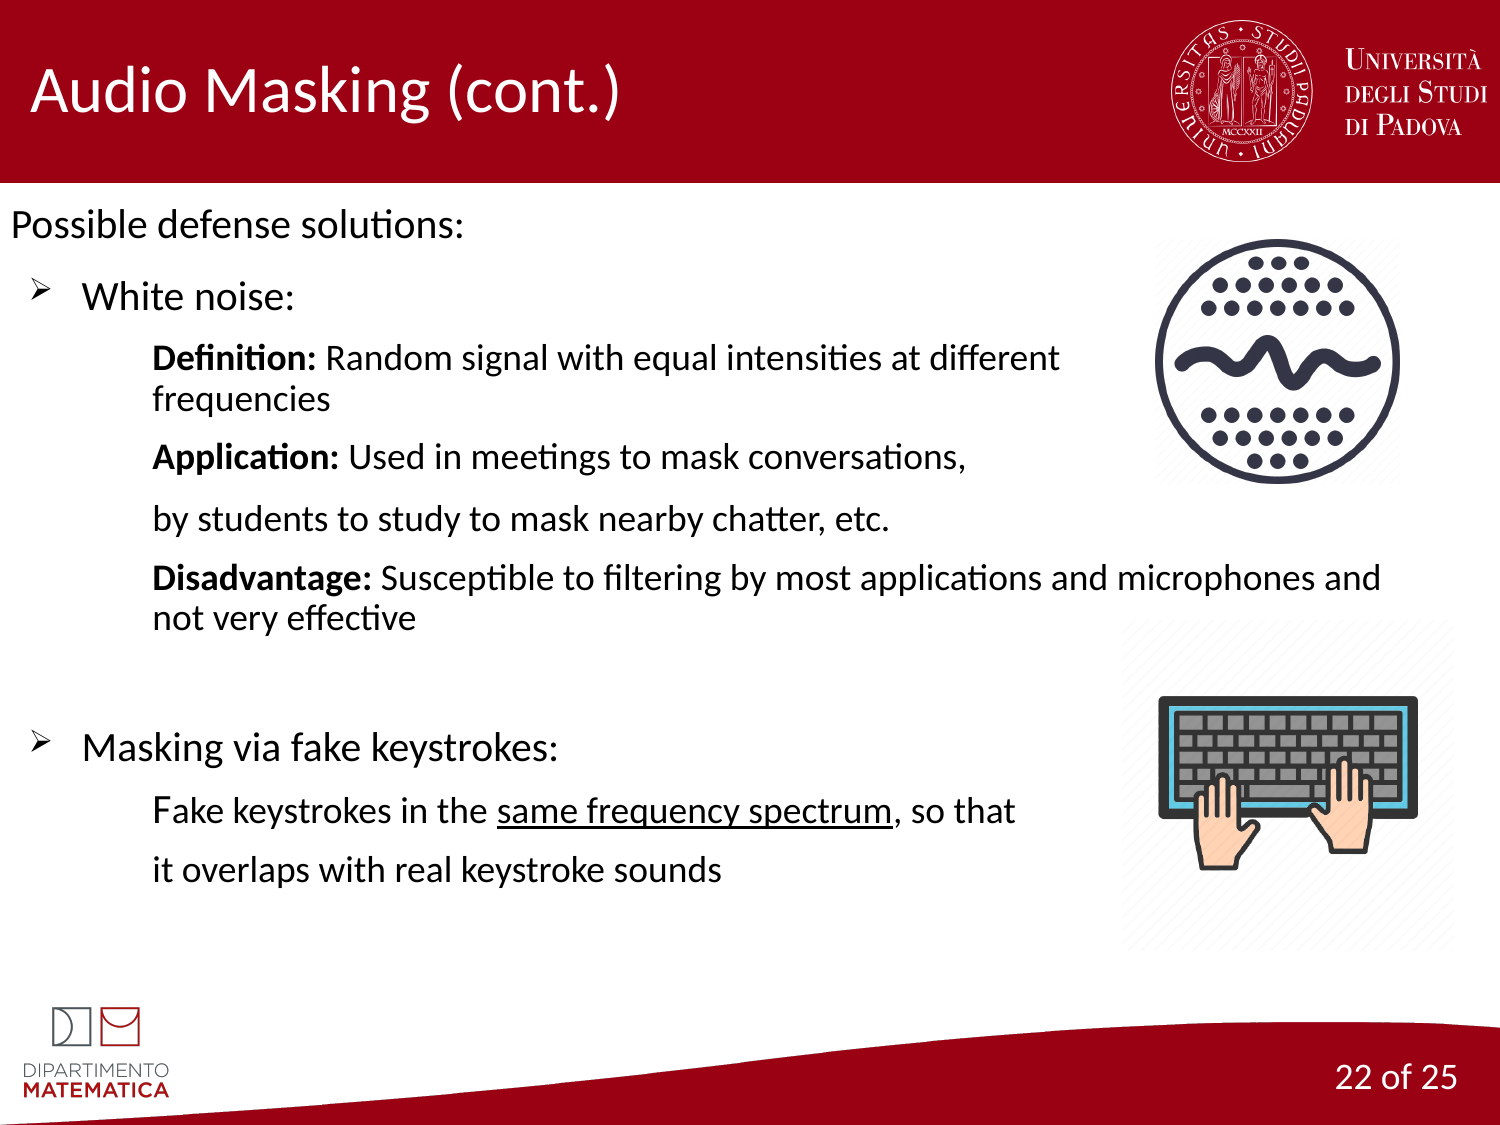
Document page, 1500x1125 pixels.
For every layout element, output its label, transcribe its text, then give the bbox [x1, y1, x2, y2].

picture [1171, 20, 1487, 162]
slide_number <number> of 25 [1136, 1044, 1474, 1104]
picture [0, 1007, 1500, 1125]
picture [1122, 620, 1454, 951]
list Possible defense solutions: White noise: Definition: Random signal with equal intensities at different frequencies Application: Used in meetings to mask conversations, by students to study to mask nearby chatter, etc. Disadvantage: Susceptible to filtering by most applications and microphones and not very effective Masking via fake keystrokes: Fake keystrokes in the same frequency spectrum, so that it overlaps with real keystroke sounds [0, 195, 1414, 480]
picture [1155, 239, 1400, 484]
title Audio Masking (cont.) [0, 0, 1159, 183]
